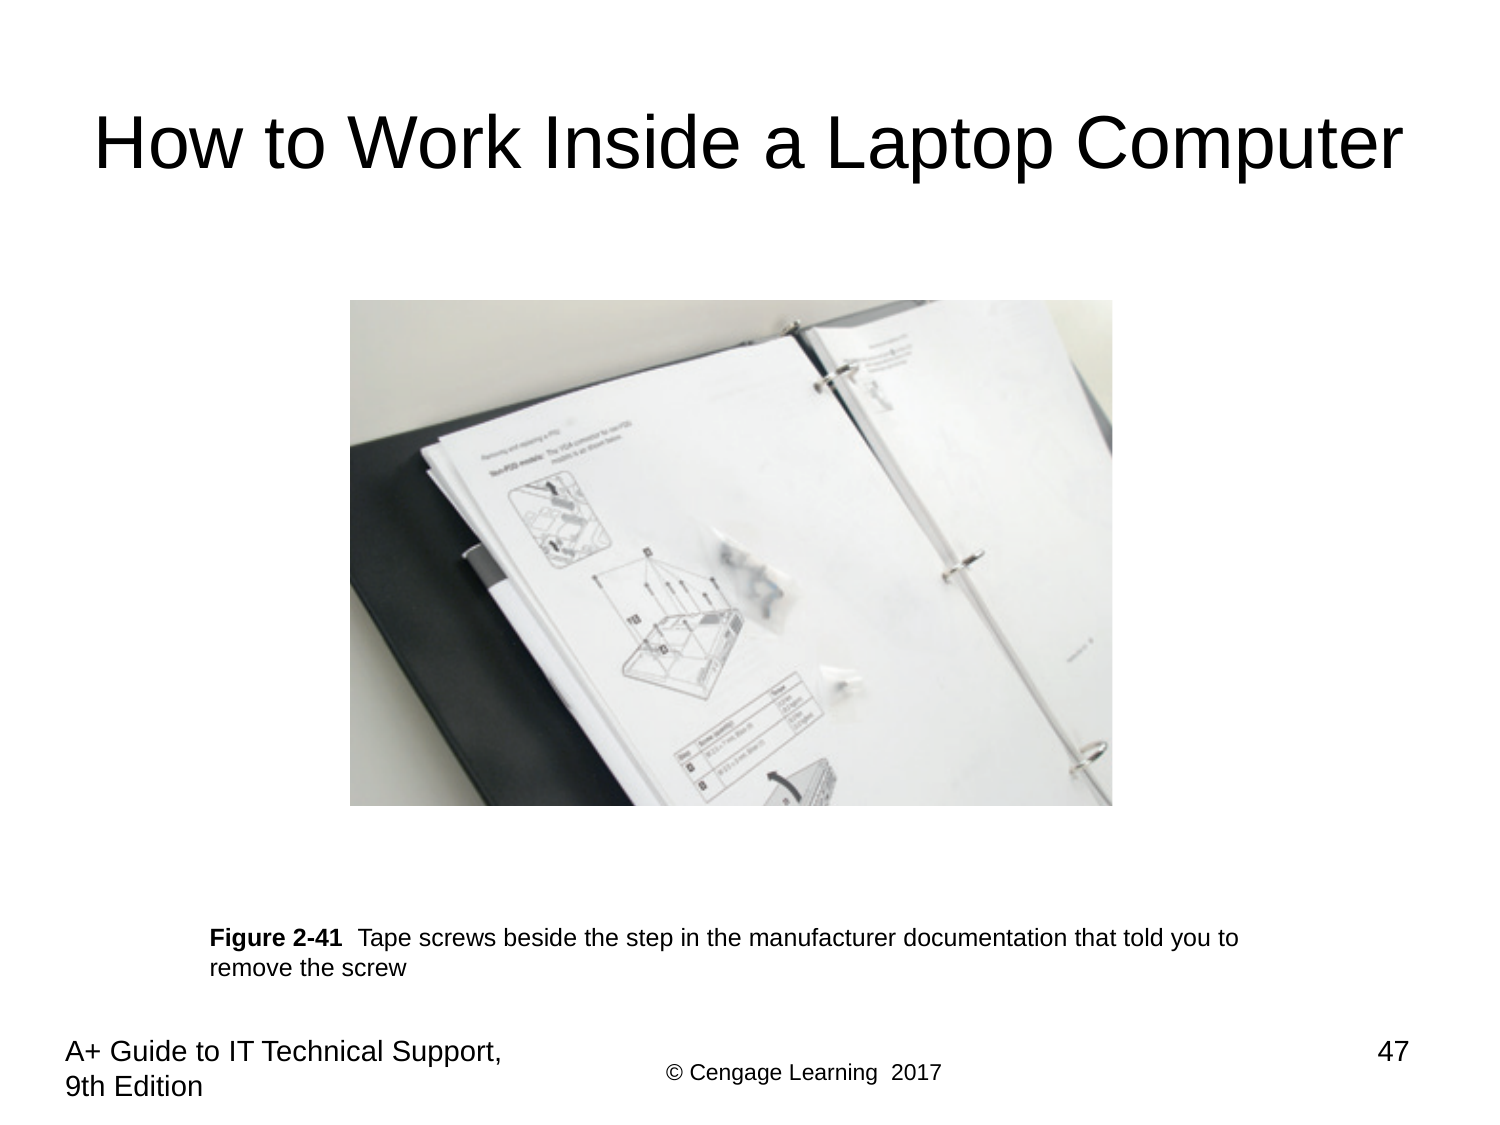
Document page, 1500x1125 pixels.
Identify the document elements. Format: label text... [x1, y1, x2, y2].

slide_number <number> [1074, 1024, 1425, 1103]
footer A+ Guide to IT Technical Support, 9th Edition [50, 1025, 550, 1104]
picture [350, 299, 1113, 806]
text_box Figure 2-41 Tape screws beside the step in the manufacturer documentation that told you to remove the screw [194, 914, 1305, 989]
title How to Work Inside a Laptop Computer [75, 45, 1425, 233]
